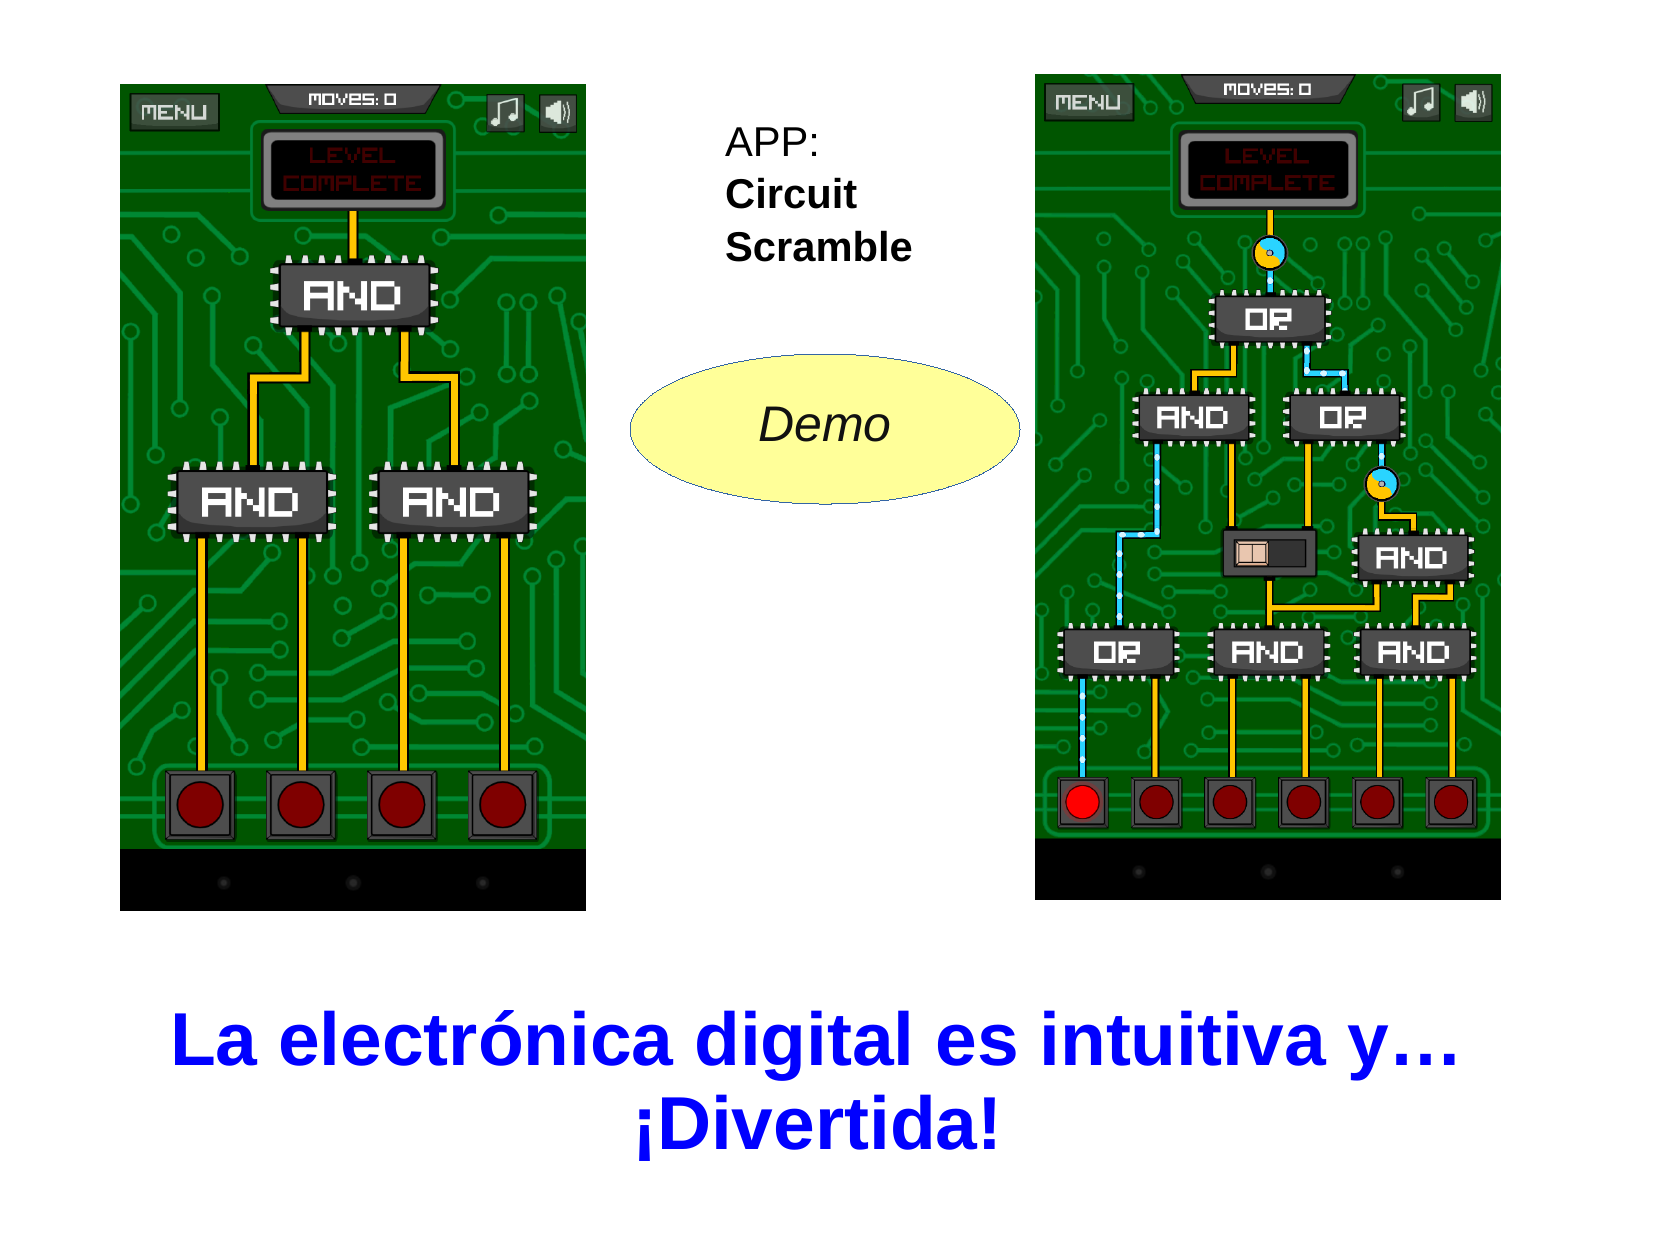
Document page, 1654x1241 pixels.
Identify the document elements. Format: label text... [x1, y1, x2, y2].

picture [1035, 74, 1501, 901]
text_box [630, 400, 645, 458]
picture [120, 84, 586, 912]
text_box [1006, 401, 1021, 457]
text_box La electrónica digital es intuitiva y… ¡Divertida! [90, 990, 1546, 1201]
text_box APP: Circuit Scramble [675, 111, 931, 278]
text_box Demo [645, 345, 1006, 505]
